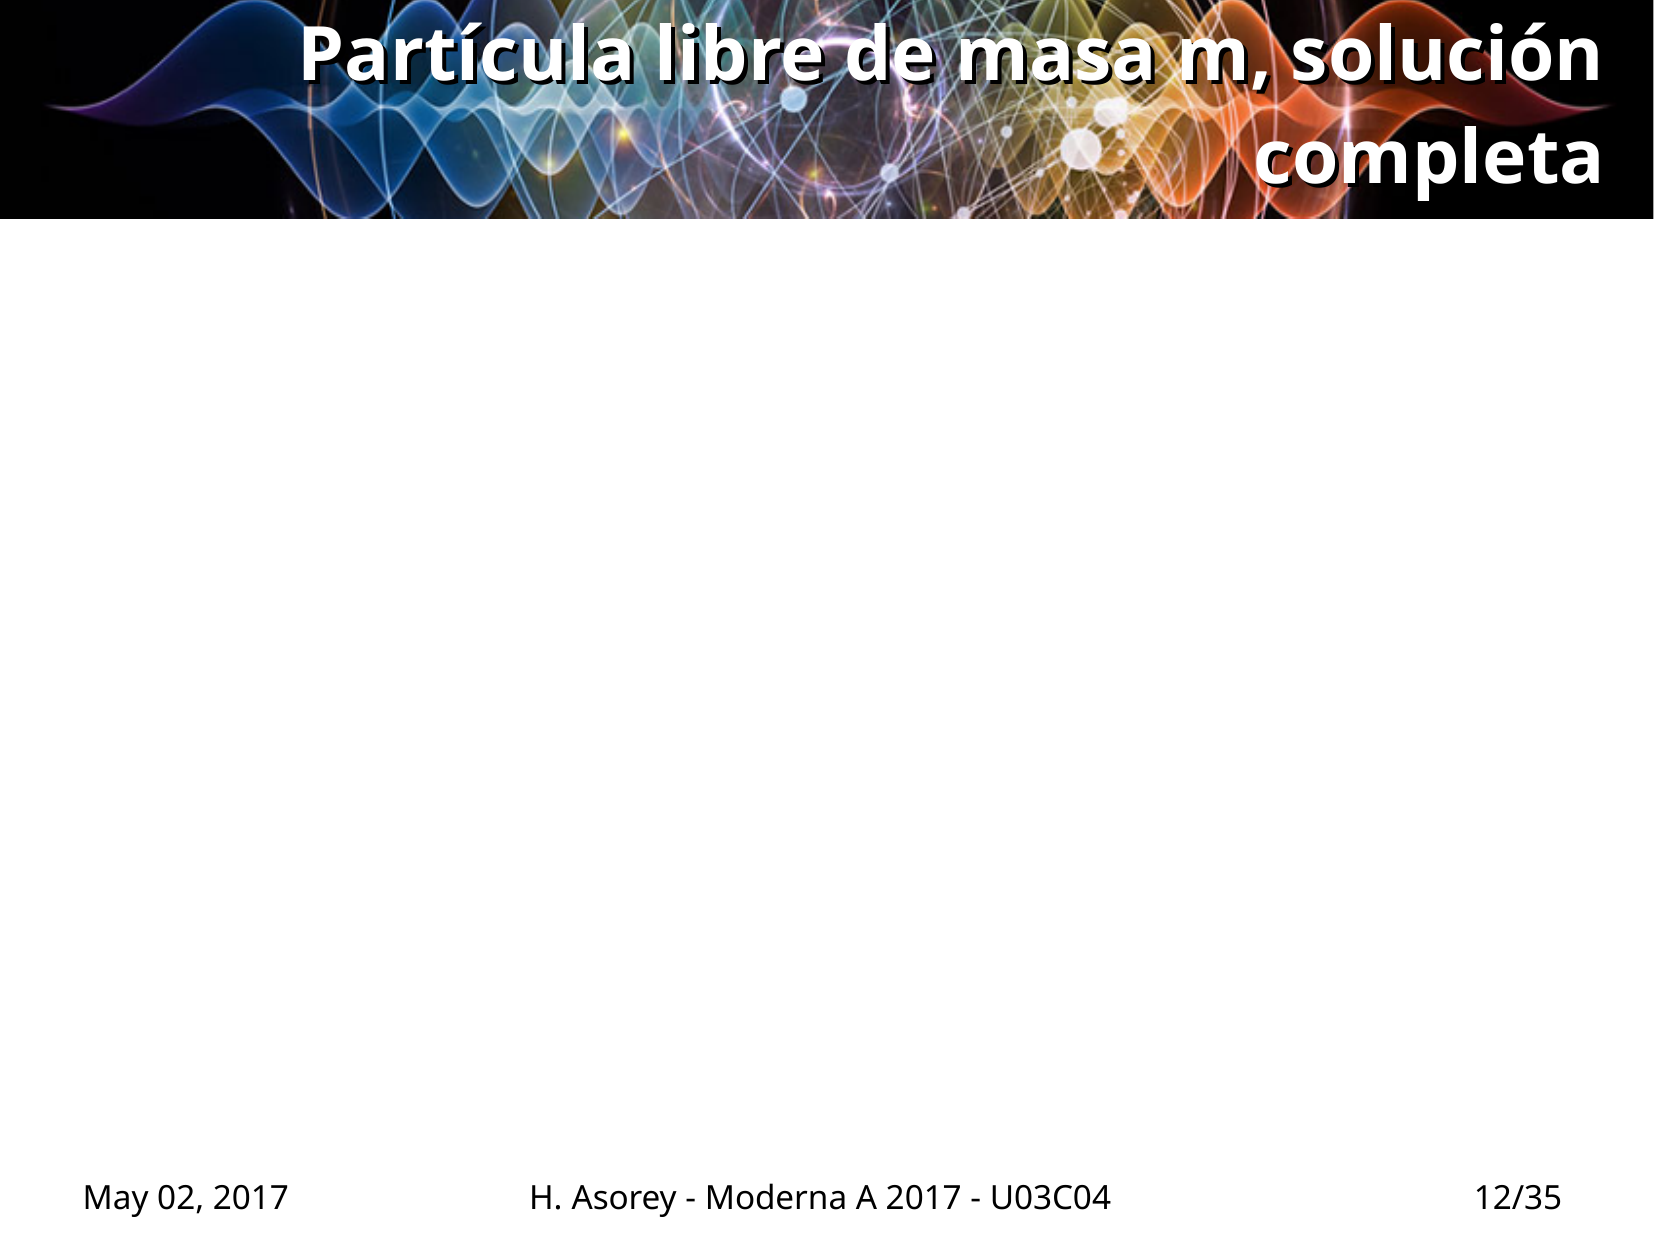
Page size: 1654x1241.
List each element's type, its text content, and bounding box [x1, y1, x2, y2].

title Partícula libre de masa m, solución completa [45, 15, 1606, 191]
picture [0, 0, 1654, 219]
